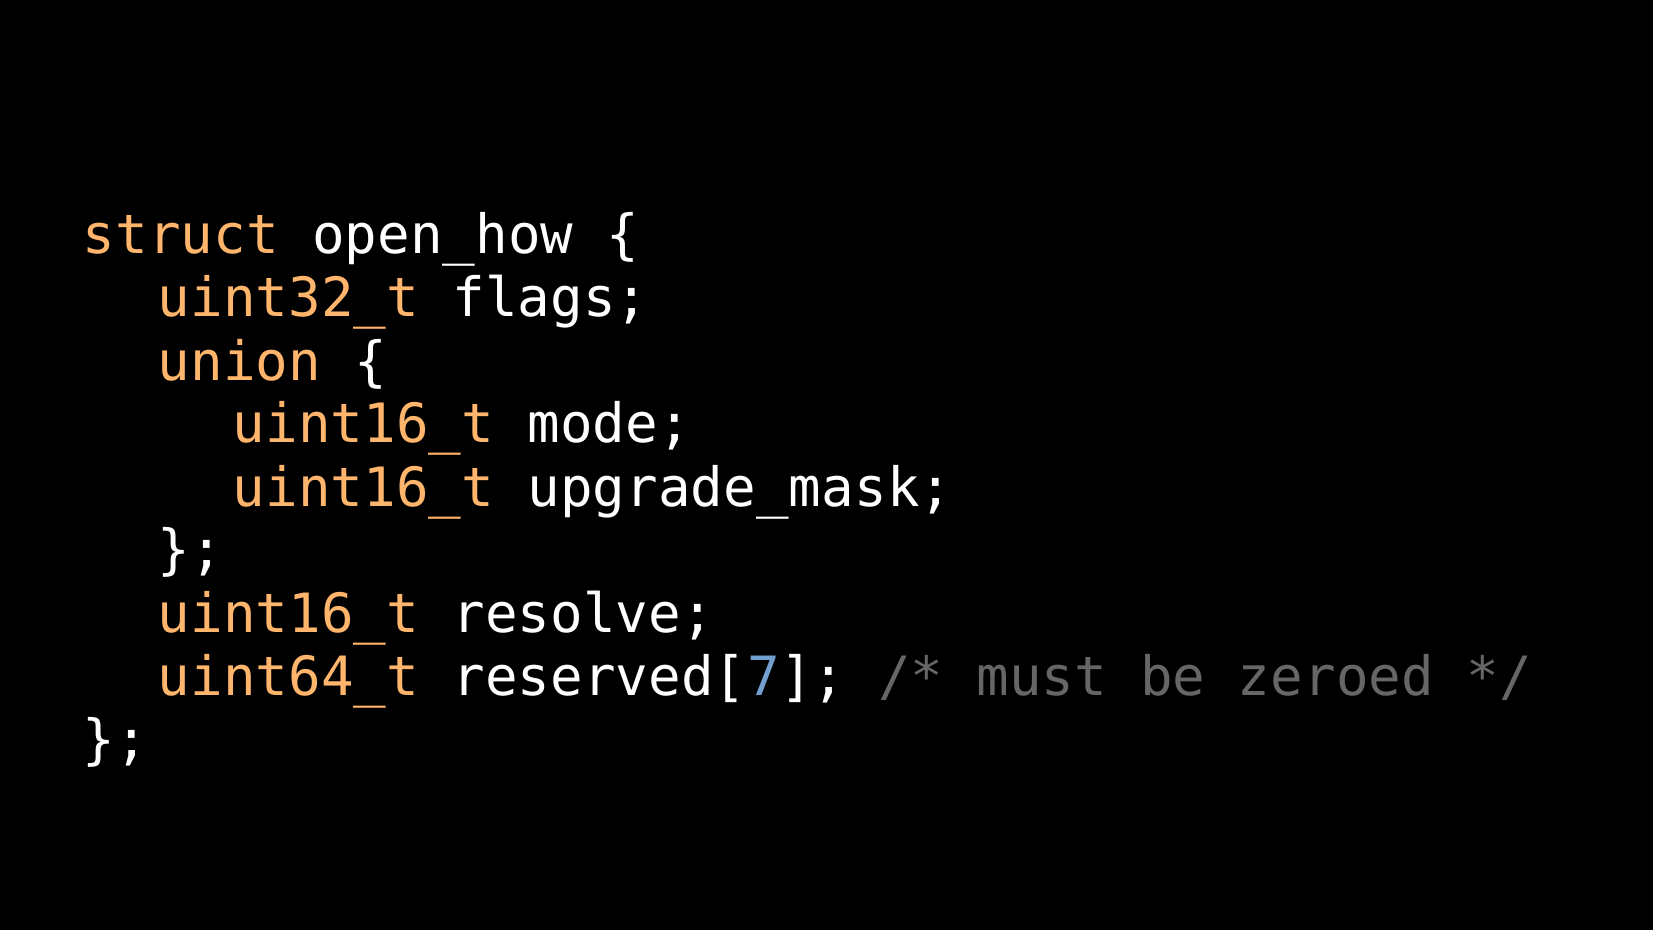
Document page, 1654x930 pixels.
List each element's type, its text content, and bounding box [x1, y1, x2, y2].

text_box struct open_how { uint32_t flags; union { uint16_t mode; uint16_t upgrade_mask; }; uint16_t resolve; uint64_t reserved[7]; /* must be zeroed */ }; [82, 203, 1571, 771]
